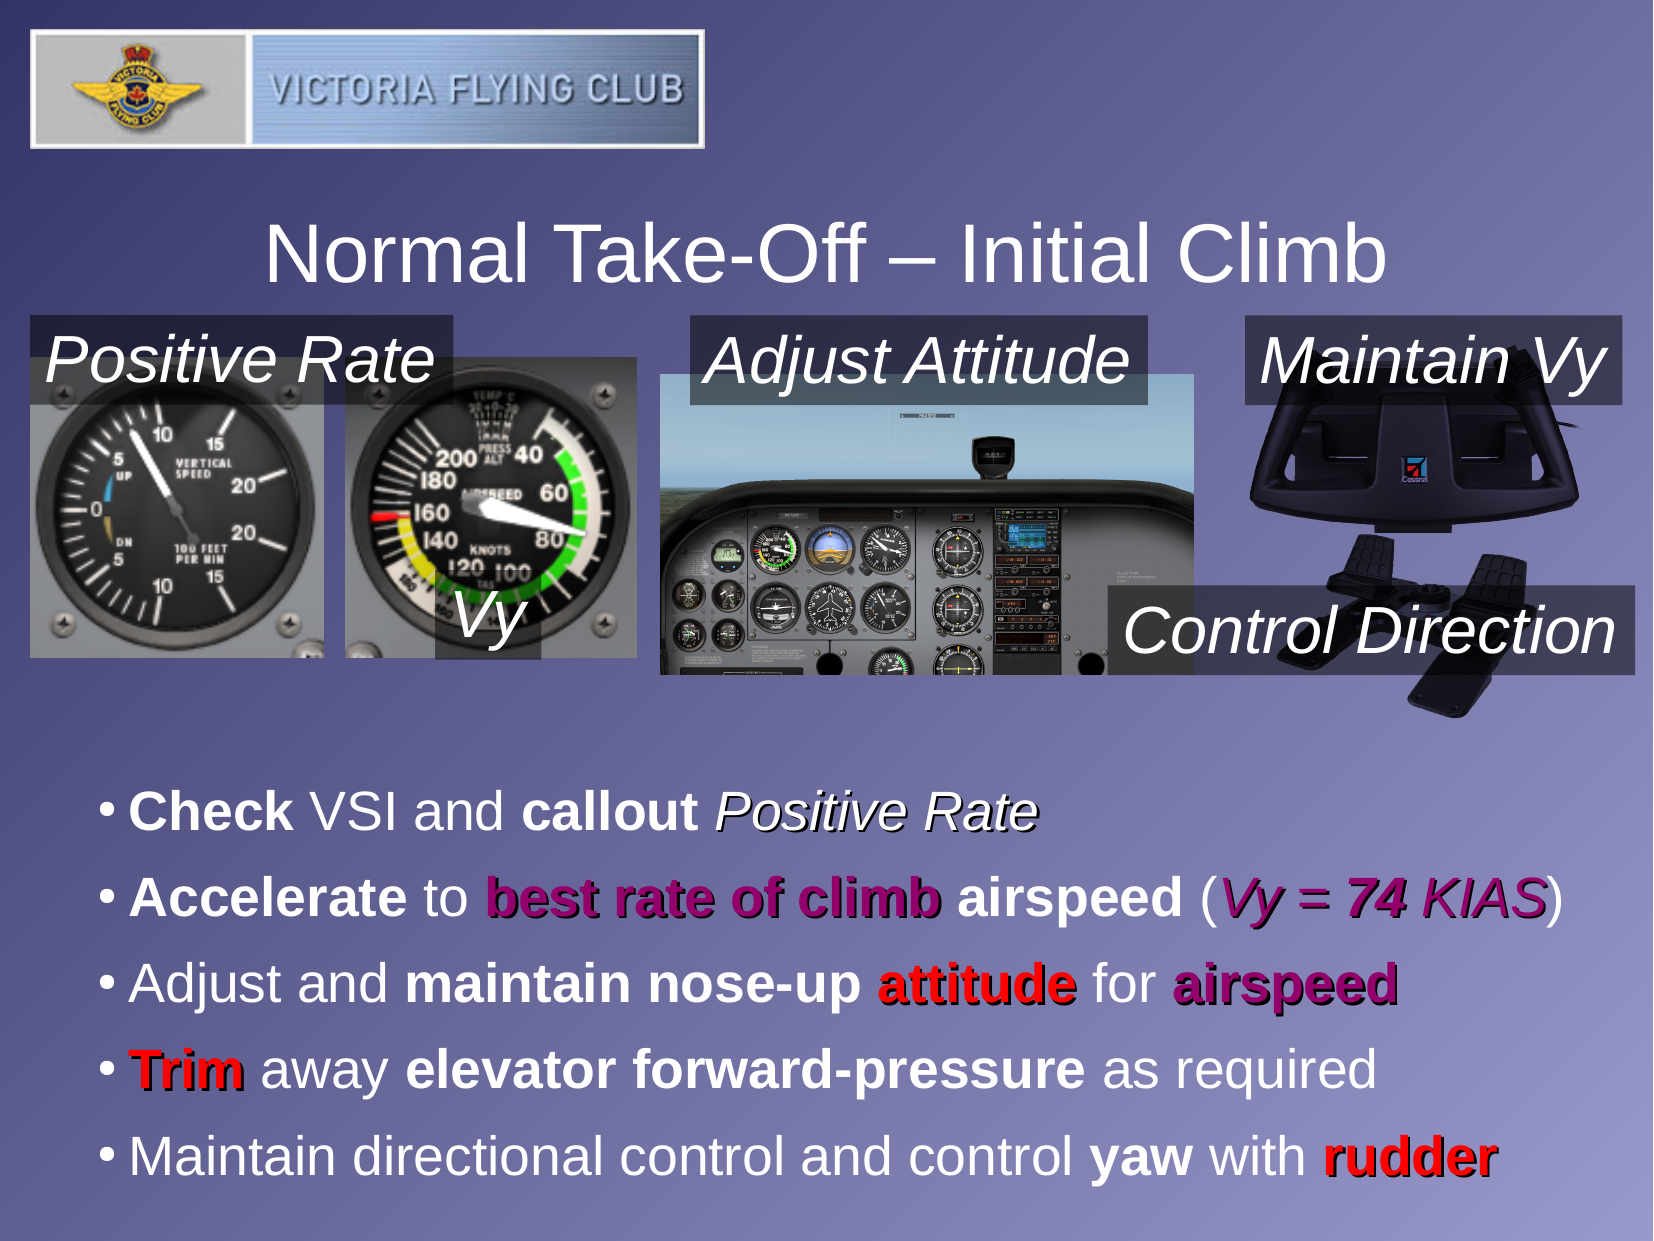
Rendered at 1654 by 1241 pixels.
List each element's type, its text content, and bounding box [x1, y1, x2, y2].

text_box Adjust Attitude [690, 315, 1148, 406]
picture [345, 357, 637, 658]
picture [1275, 676, 1539, 721]
picture [30, 405, 324, 658]
list Check VSI and callout Positive Rate Accelerate to best rate of climb airspeed (Vy = 74 KIAS) Adjust and maintain nose-up attitude for airspeed Trim away elevator forward-pressure as required Maintain directional control and control yaw with rudder [82, 780, 1571, 1201]
title Normal Take-Off – Initial Climb [82, 150, 1571, 358]
picture [660, 374, 1194, 676]
picture [1245, 406, 1583, 585]
text_box Vy [435, 570, 542, 660]
text_box Control Direction [1107, 585, 1636, 676]
text_box Maintain Vy [1245, 315, 1623, 406]
text_box Positive Rate [30, 315, 454, 405]
picture [30, 29, 705, 149]
